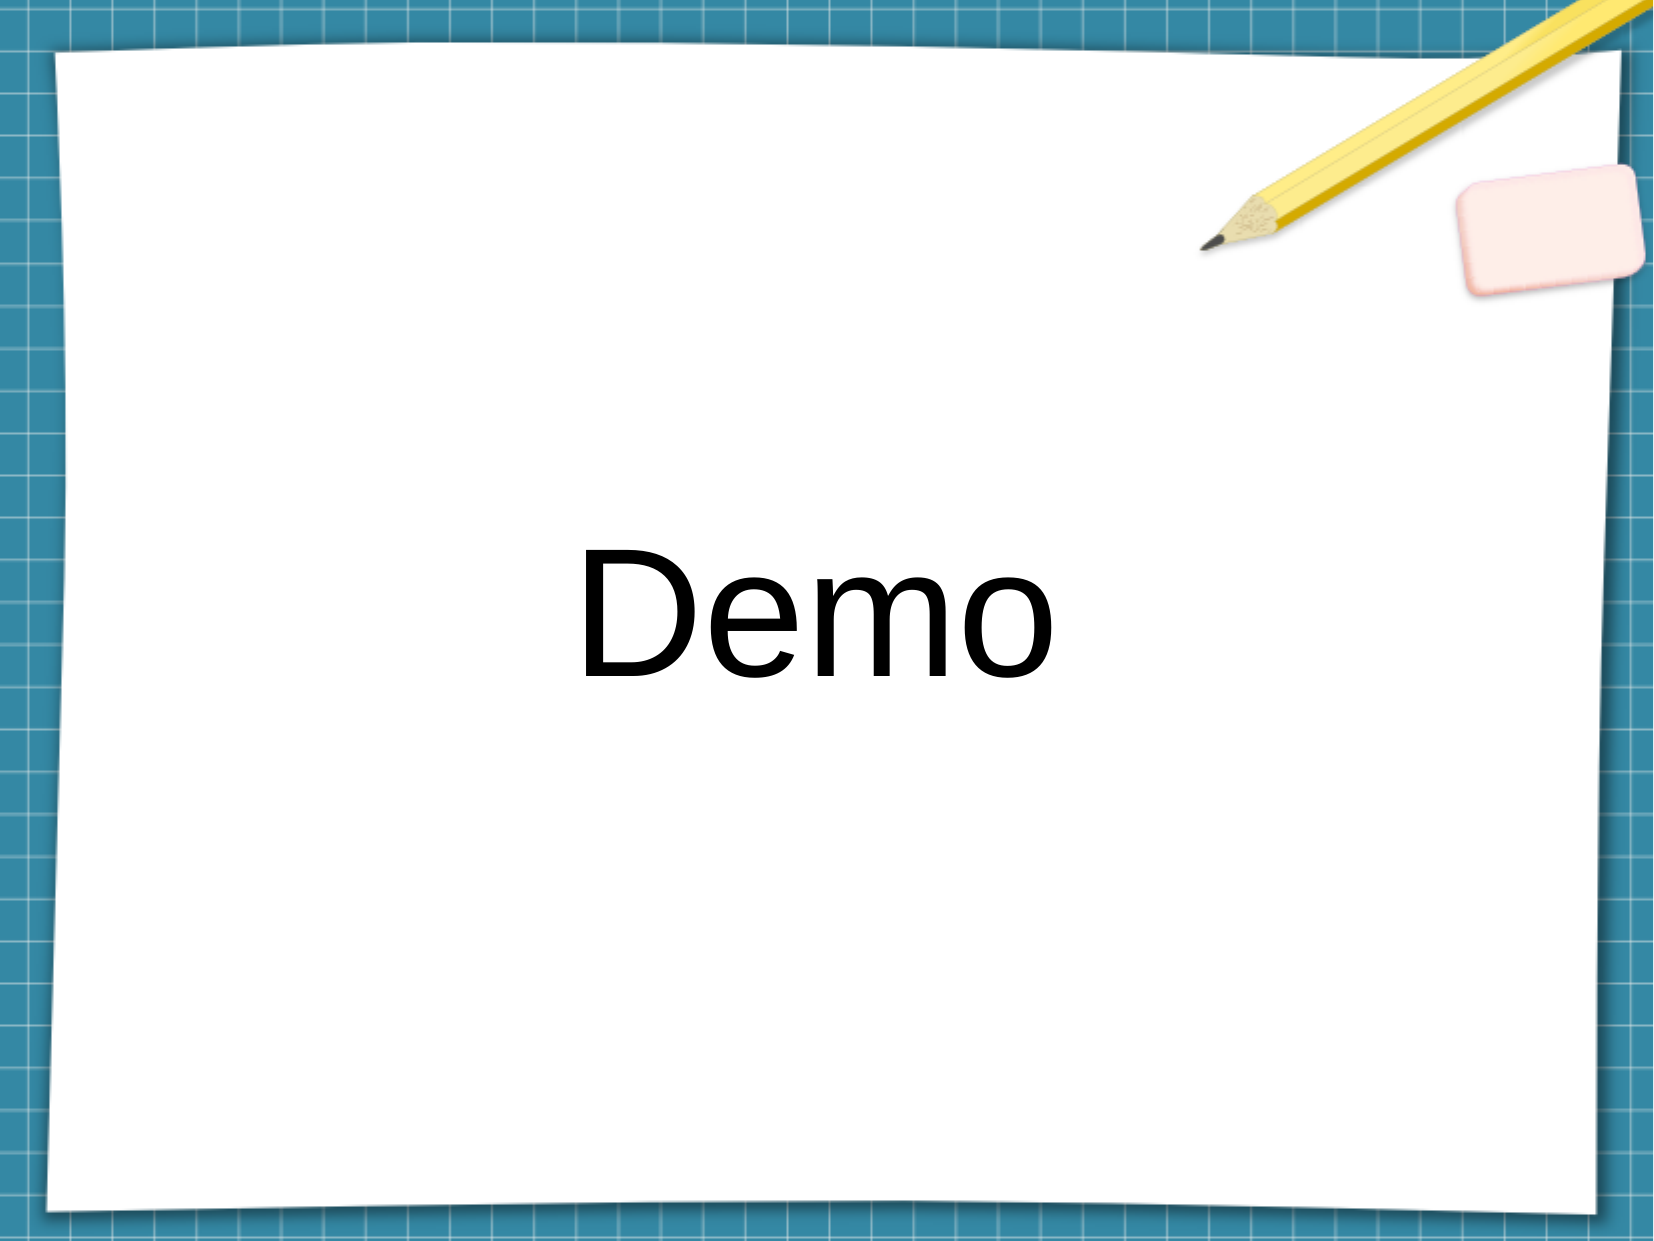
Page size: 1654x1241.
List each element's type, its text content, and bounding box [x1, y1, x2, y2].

title Demo [71, 493, 1560, 701]
